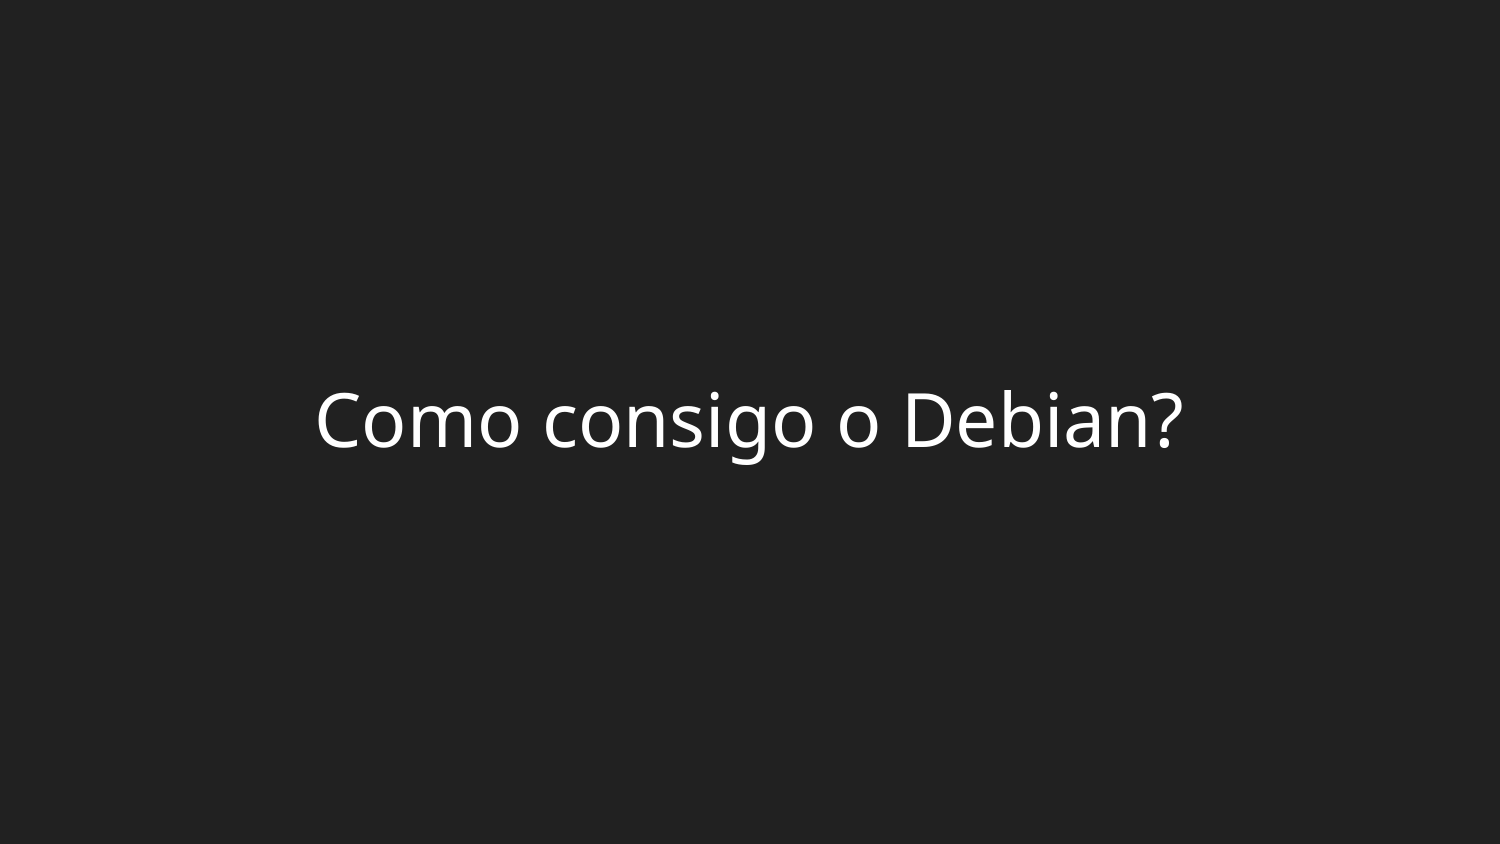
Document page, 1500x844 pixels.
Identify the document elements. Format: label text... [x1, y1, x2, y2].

title Como consigo o Debian? [51, 357, 1449, 486]
